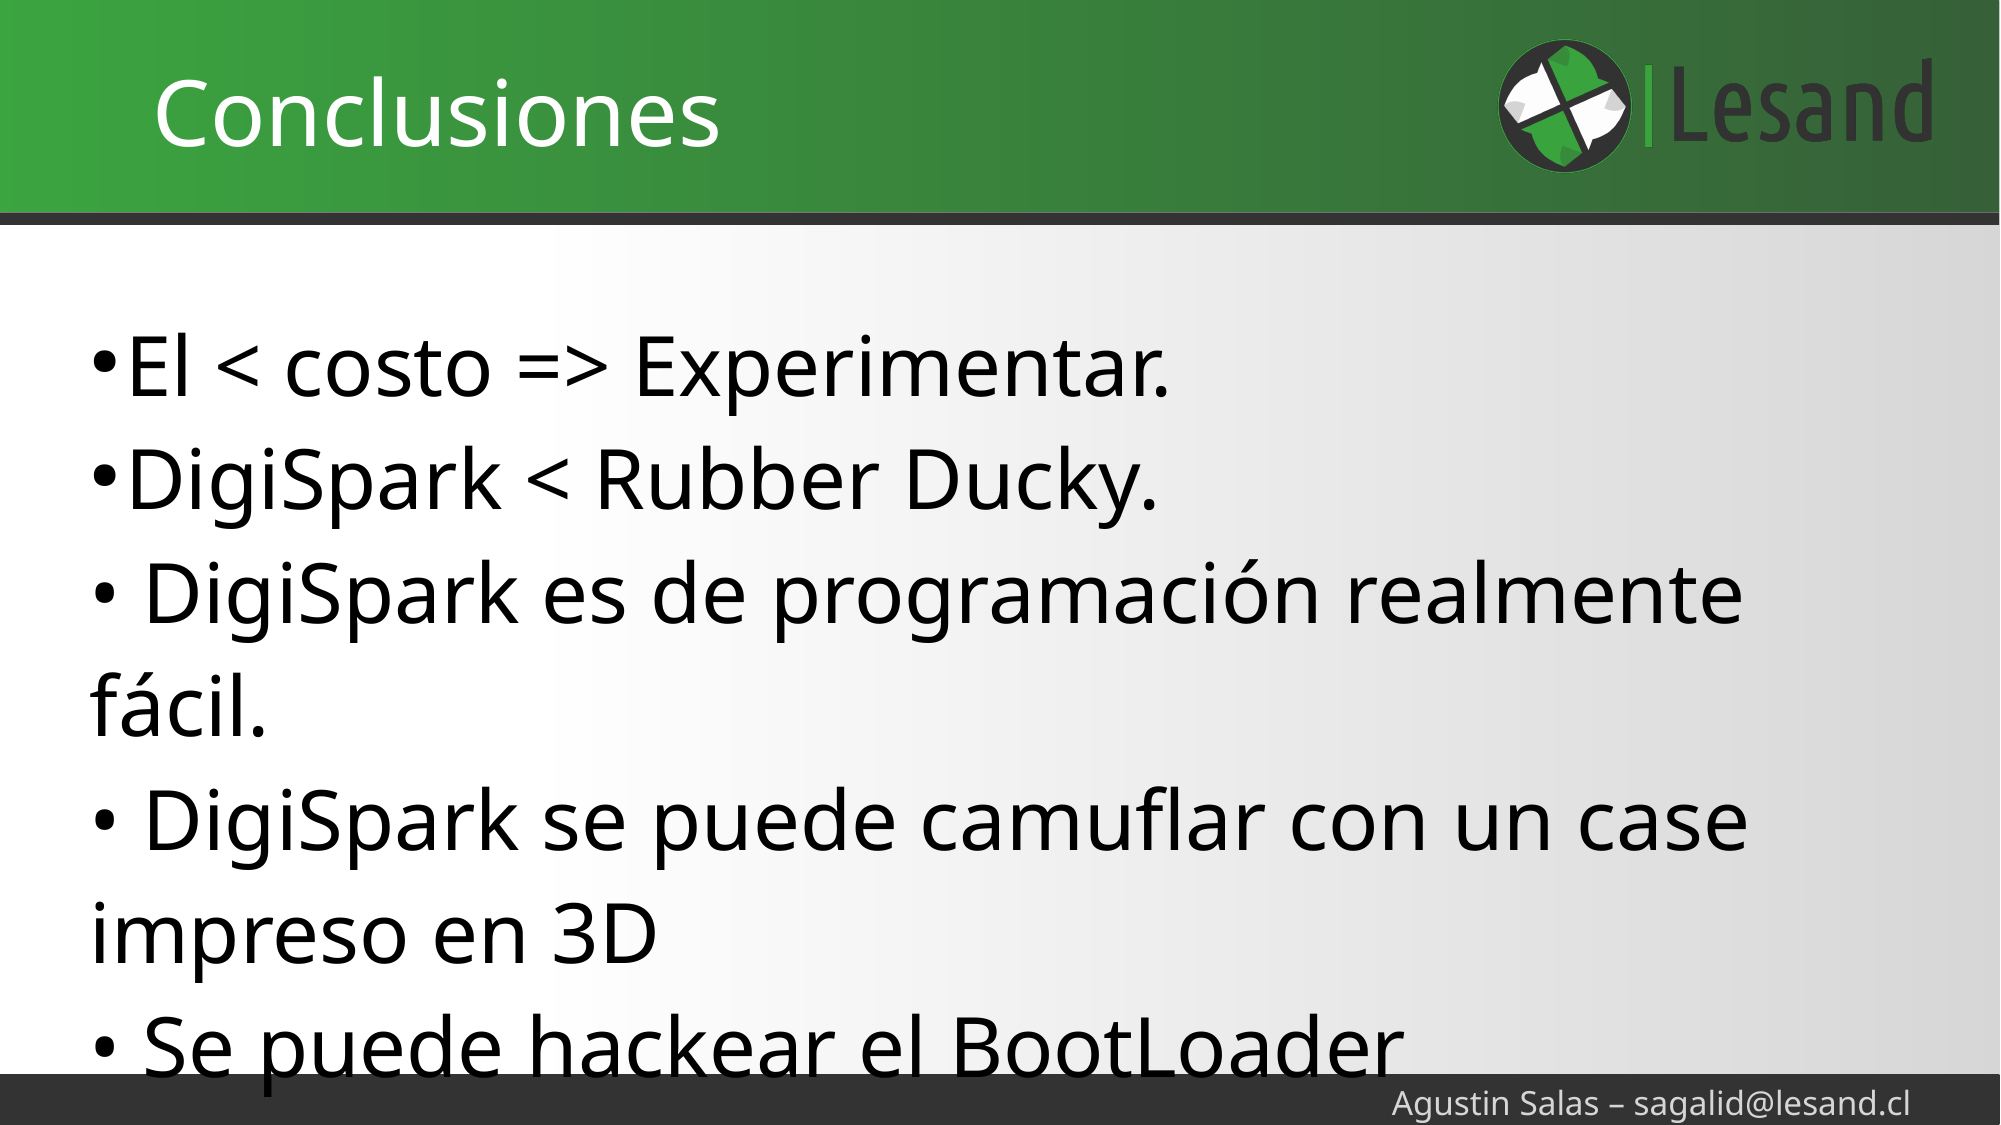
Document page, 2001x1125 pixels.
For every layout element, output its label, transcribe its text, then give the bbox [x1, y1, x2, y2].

picture [1479, 26, 1996, 186]
text_box El < costo => Experimentar. DigiSpark < Rubber Ducky. • DigiSpark es de programación realmente fácil. • DigiSpark se puede camuflar con un case impreso en 3D • Se puede hackear el BootLoader • DigiSpark es tremendamente barato [75, 299, 1771, 1125]
text_box Conclusiones [137, 59, 1863, 174]
